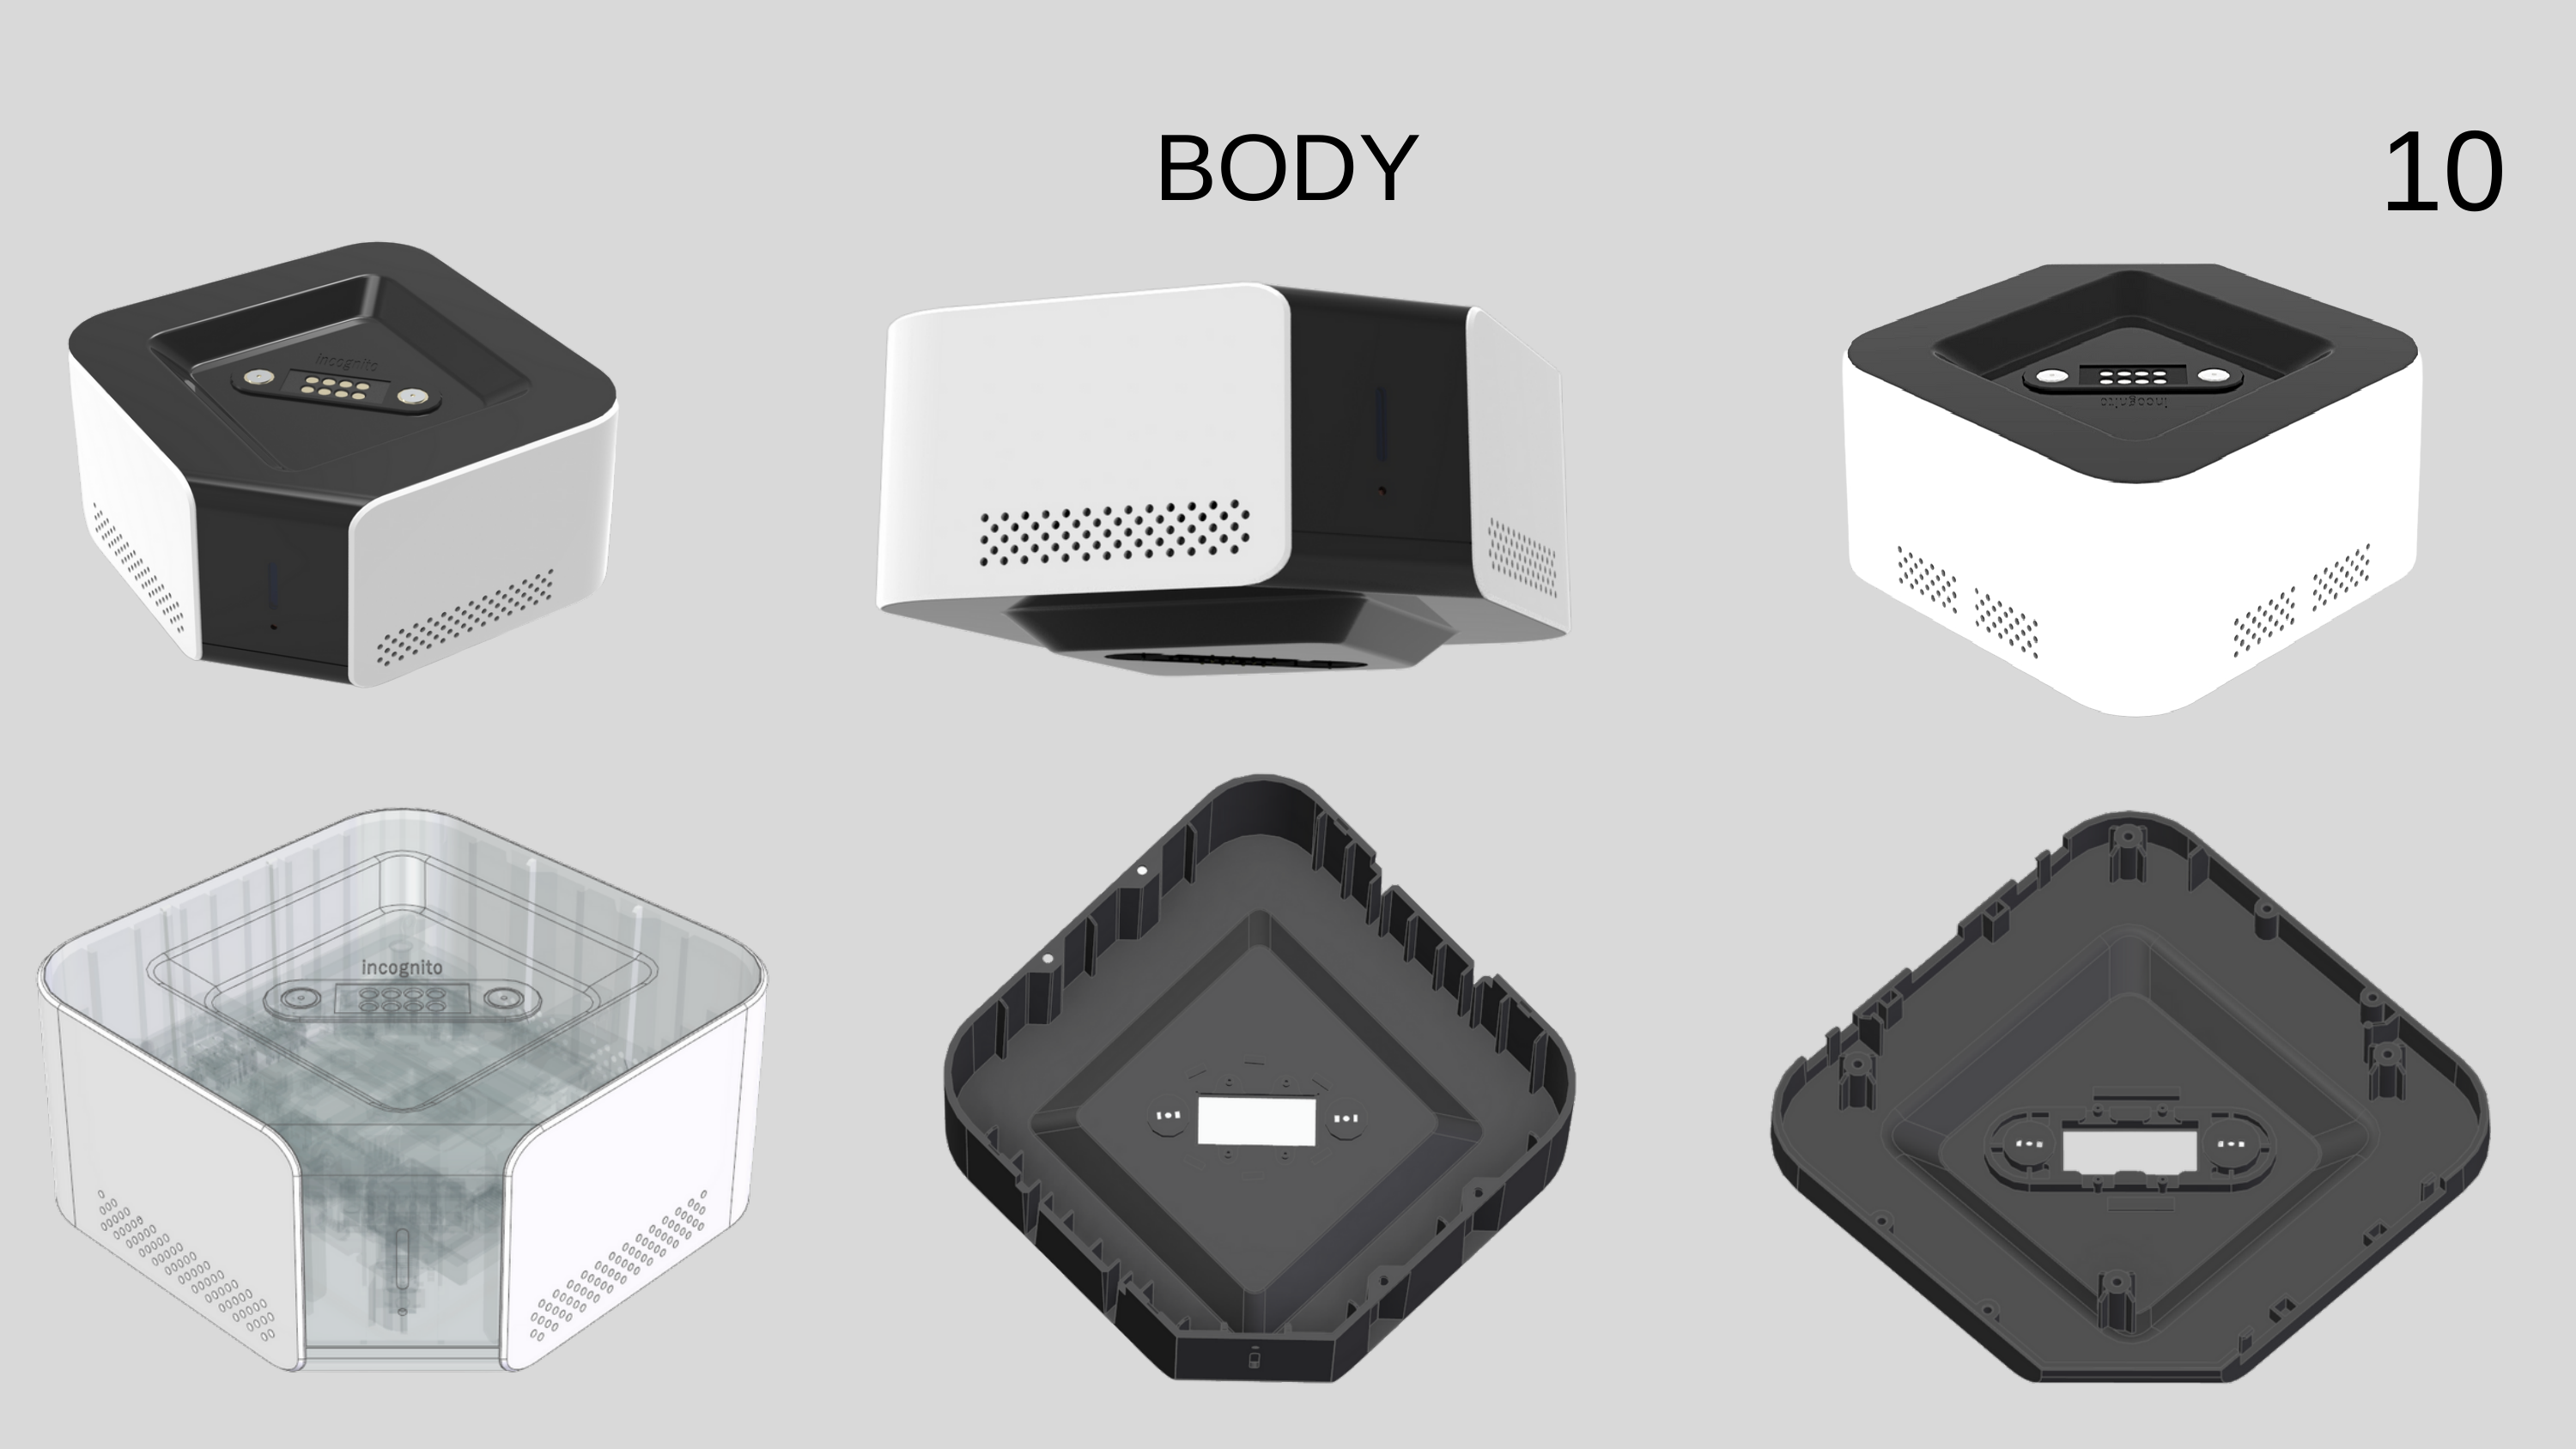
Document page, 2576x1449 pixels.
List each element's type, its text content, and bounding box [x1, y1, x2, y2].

picture [0, 0, 2576, 1449]
text_box 10 [2354, 96, 2507, 234]
text_box BODY [1091, 101, 1485, 215]
